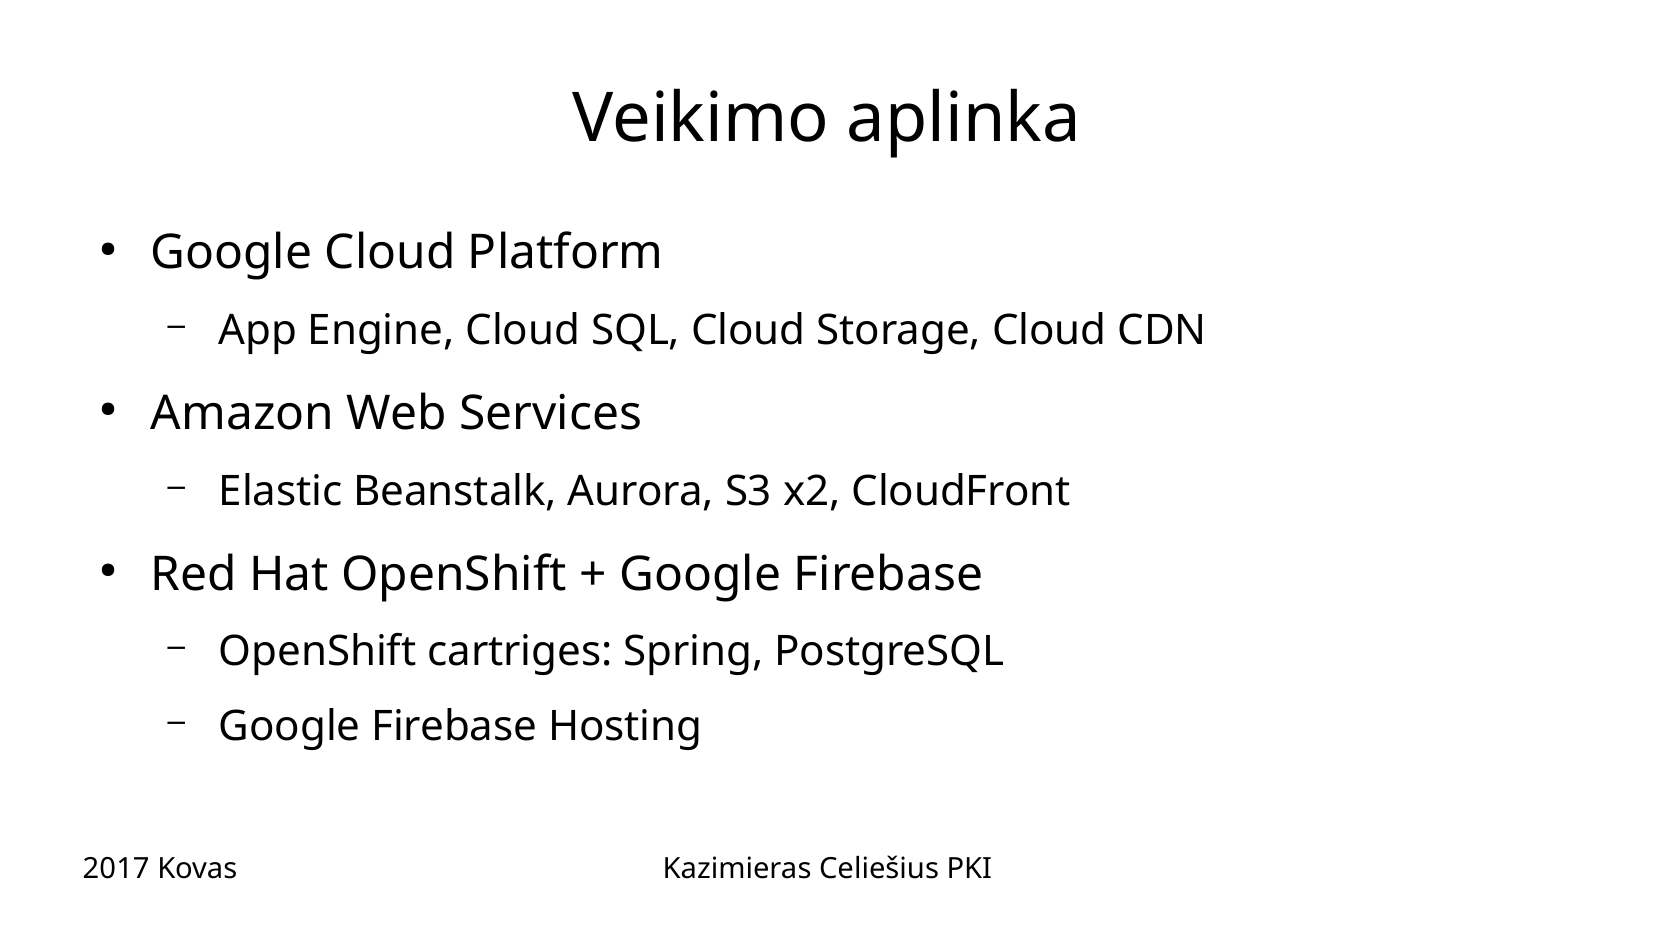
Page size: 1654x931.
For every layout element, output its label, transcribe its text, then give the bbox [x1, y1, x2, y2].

list Google Cloud Platform App Engine, Cloud SQL, Cloud Storage, Cloud CDN Amazon Web Services Elastic Beanstalk, Aurora, S3 x2, CloudFront Red Hat OpenShift + Google Firebase OpenShift cartriges: Spring, PostgreSQL Google Firebase Hosting [82, 217, 1571, 757]
title Veikimo aplinka [82, 37, 1571, 193]
